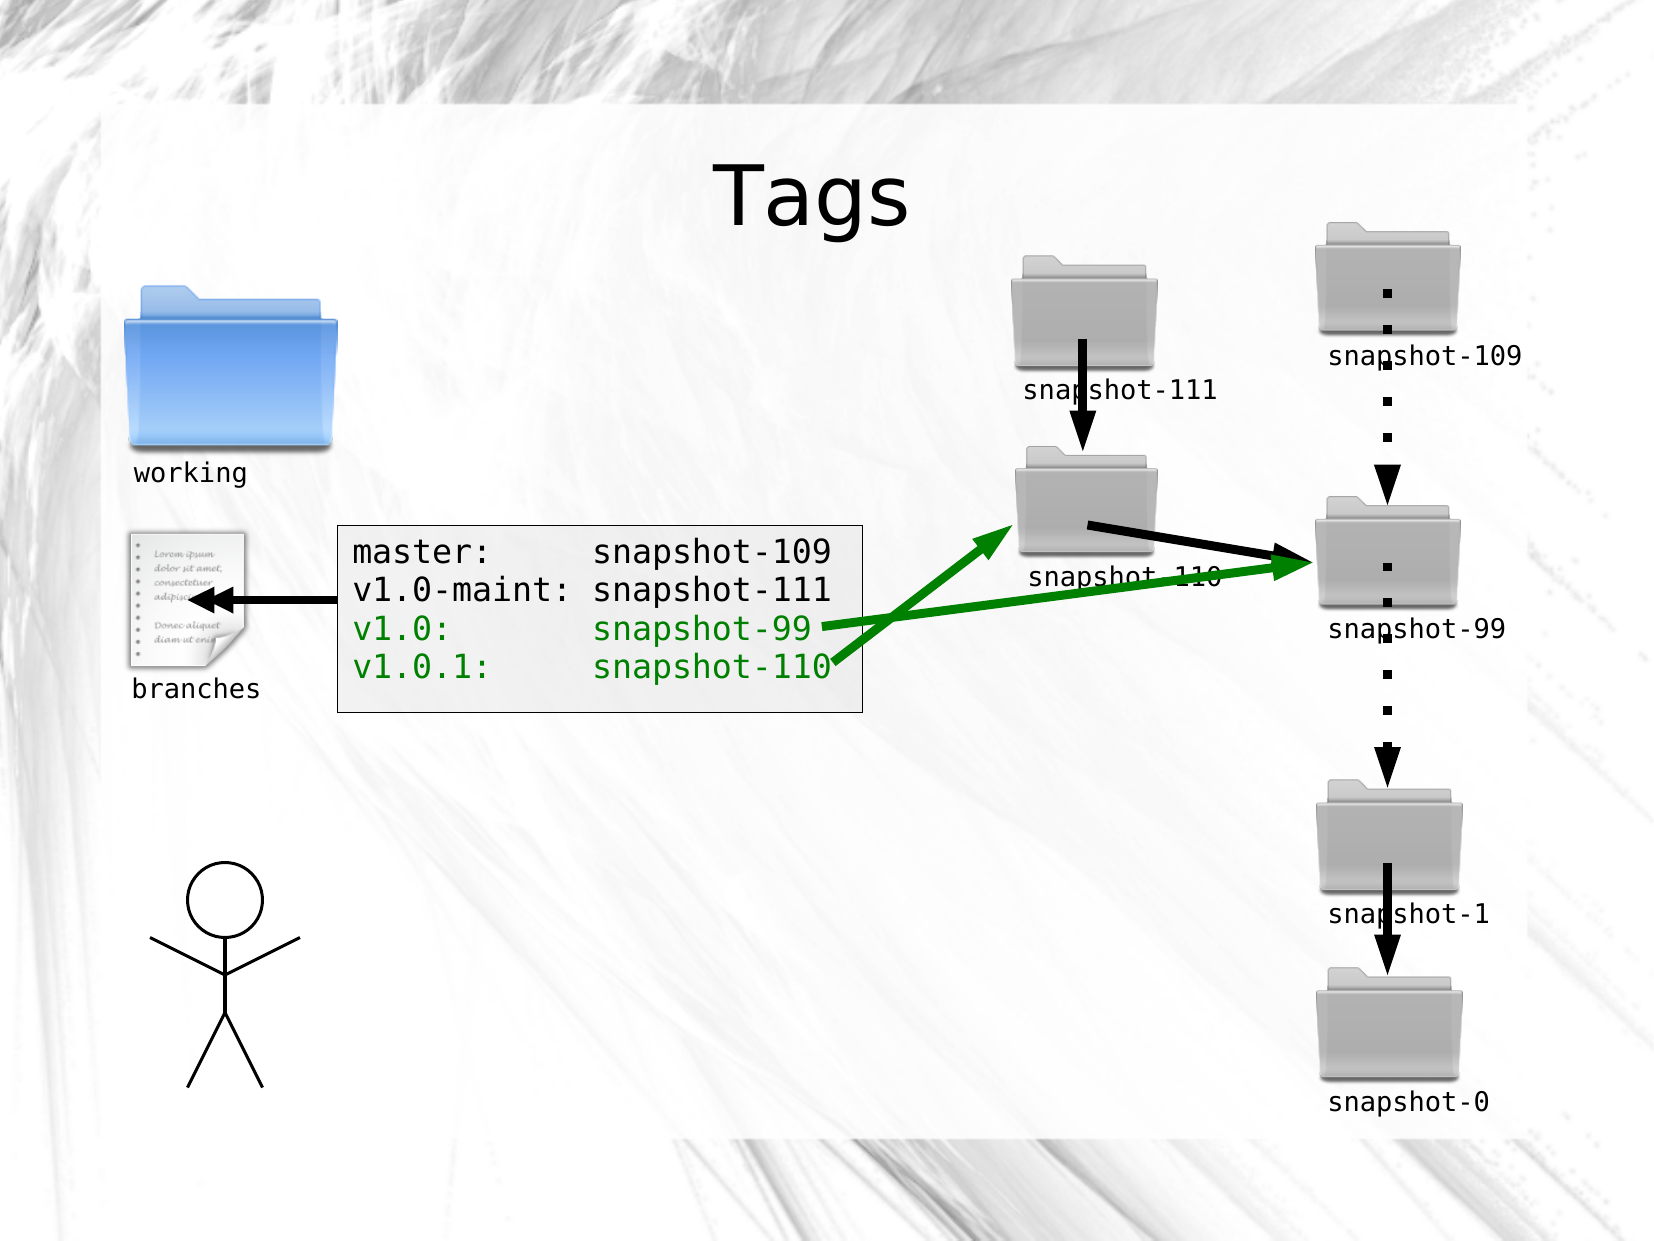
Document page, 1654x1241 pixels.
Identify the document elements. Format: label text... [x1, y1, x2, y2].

text_box master: snapshot-109 v1.0-maint: snapshot-111 v1.0: snapshot-99 v1.0.1: snapshot-110 [337, 525, 863, 713]
text_box snapshot-110 [1061, 577, 1238, 601]
text_box working [119, 450, 263, 497]
text_box snapshot-111 [1087, 367, 1233, 414]
text_box snapshot-110 [1012, 553, 1238, 597]
text_box snapshot-0 [1312, 1078, 1505, 1126]
text_box snapshot-99 [1312, 606, 1521, 653]
text_box branches [116, 665, 332, 731]
title Tags [118, 112, 1506, 281]
text_box snapshot-1 [1312, 891, 1383, 938]
text_box snapshot-1 [1392, 891, 1505, 938]
picture [0, 0, 1654, 1241]
text_box snapshot-111 [1007, 367, 1078, 414]
text_box snapshot-109 [1312, 332, 1538, 379]
